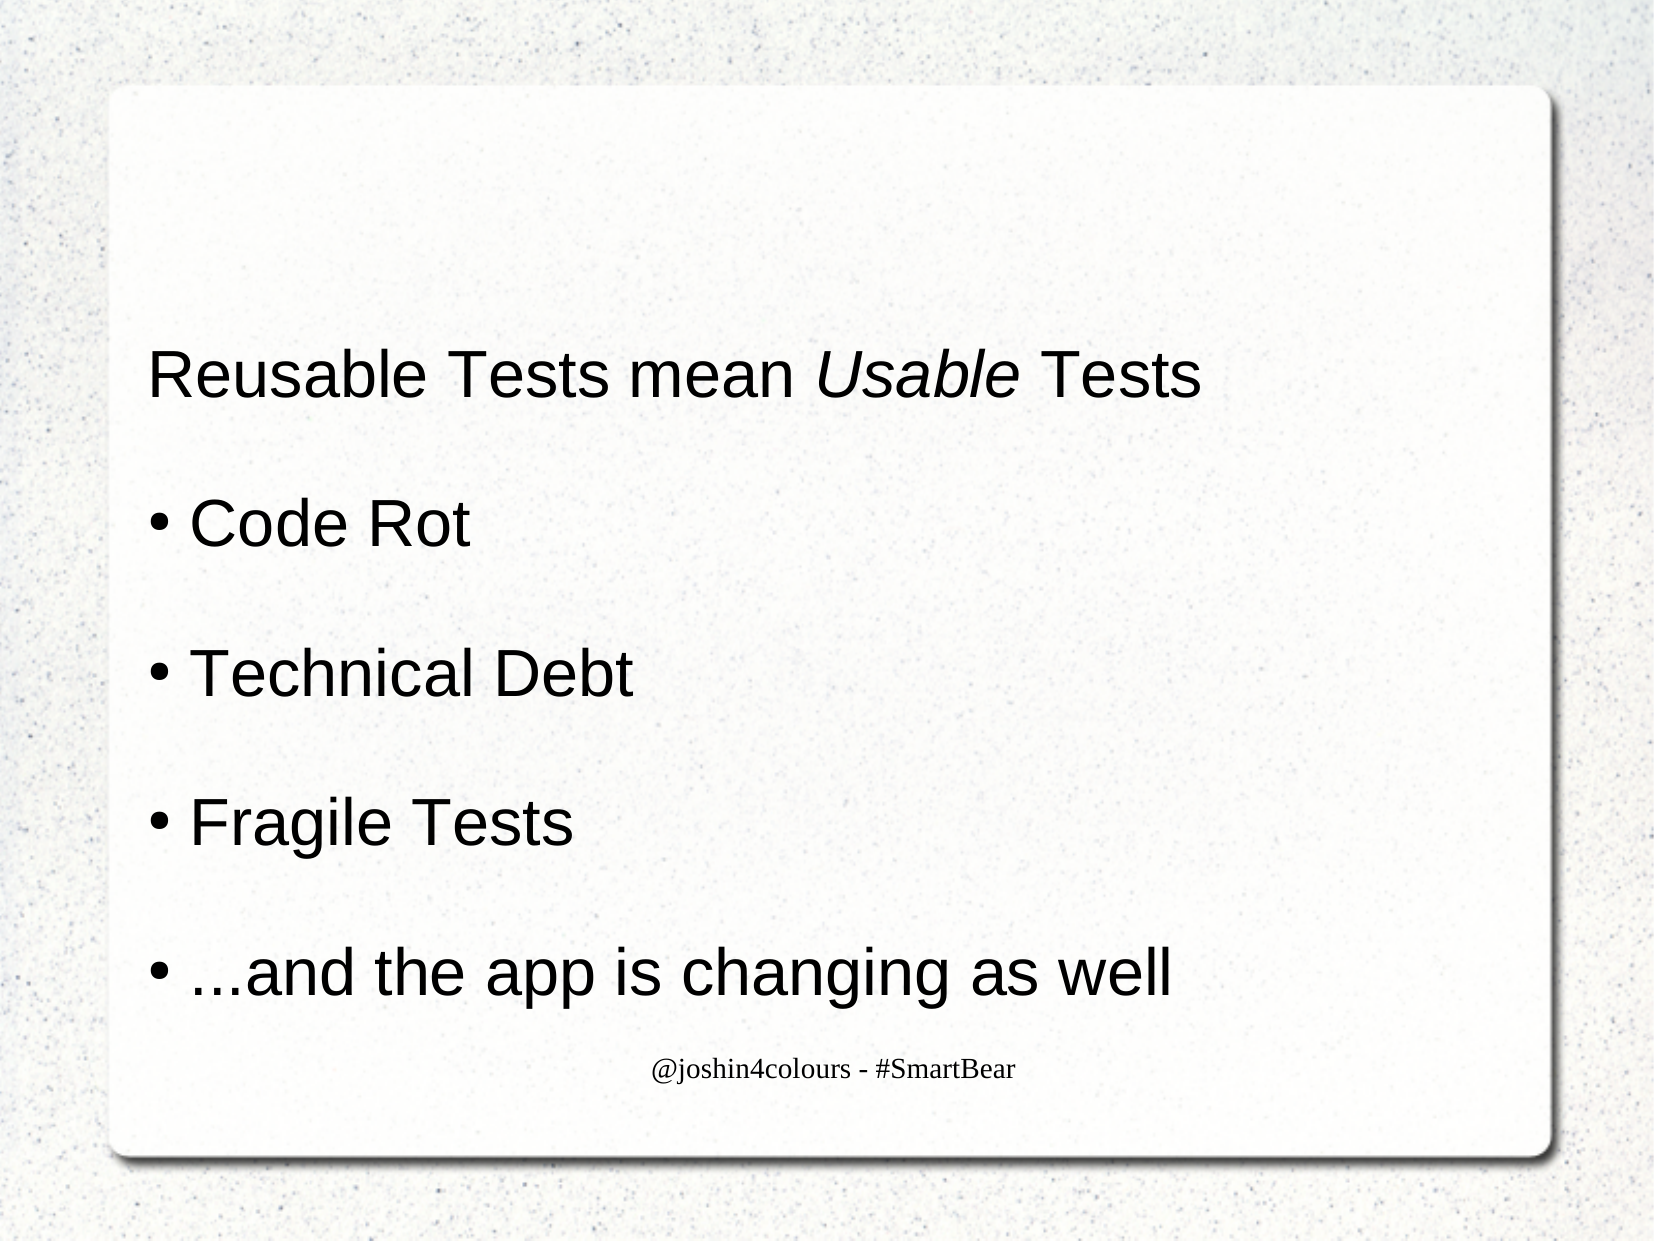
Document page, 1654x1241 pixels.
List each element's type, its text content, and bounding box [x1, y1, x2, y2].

picture [0, 0, 1654, 1241]
subtitle Reusable Tests mean Usable Tests Code Rot Technical Debt Fragile Tests ...and the app is changing as well [147, 336, 1506, 1010]
